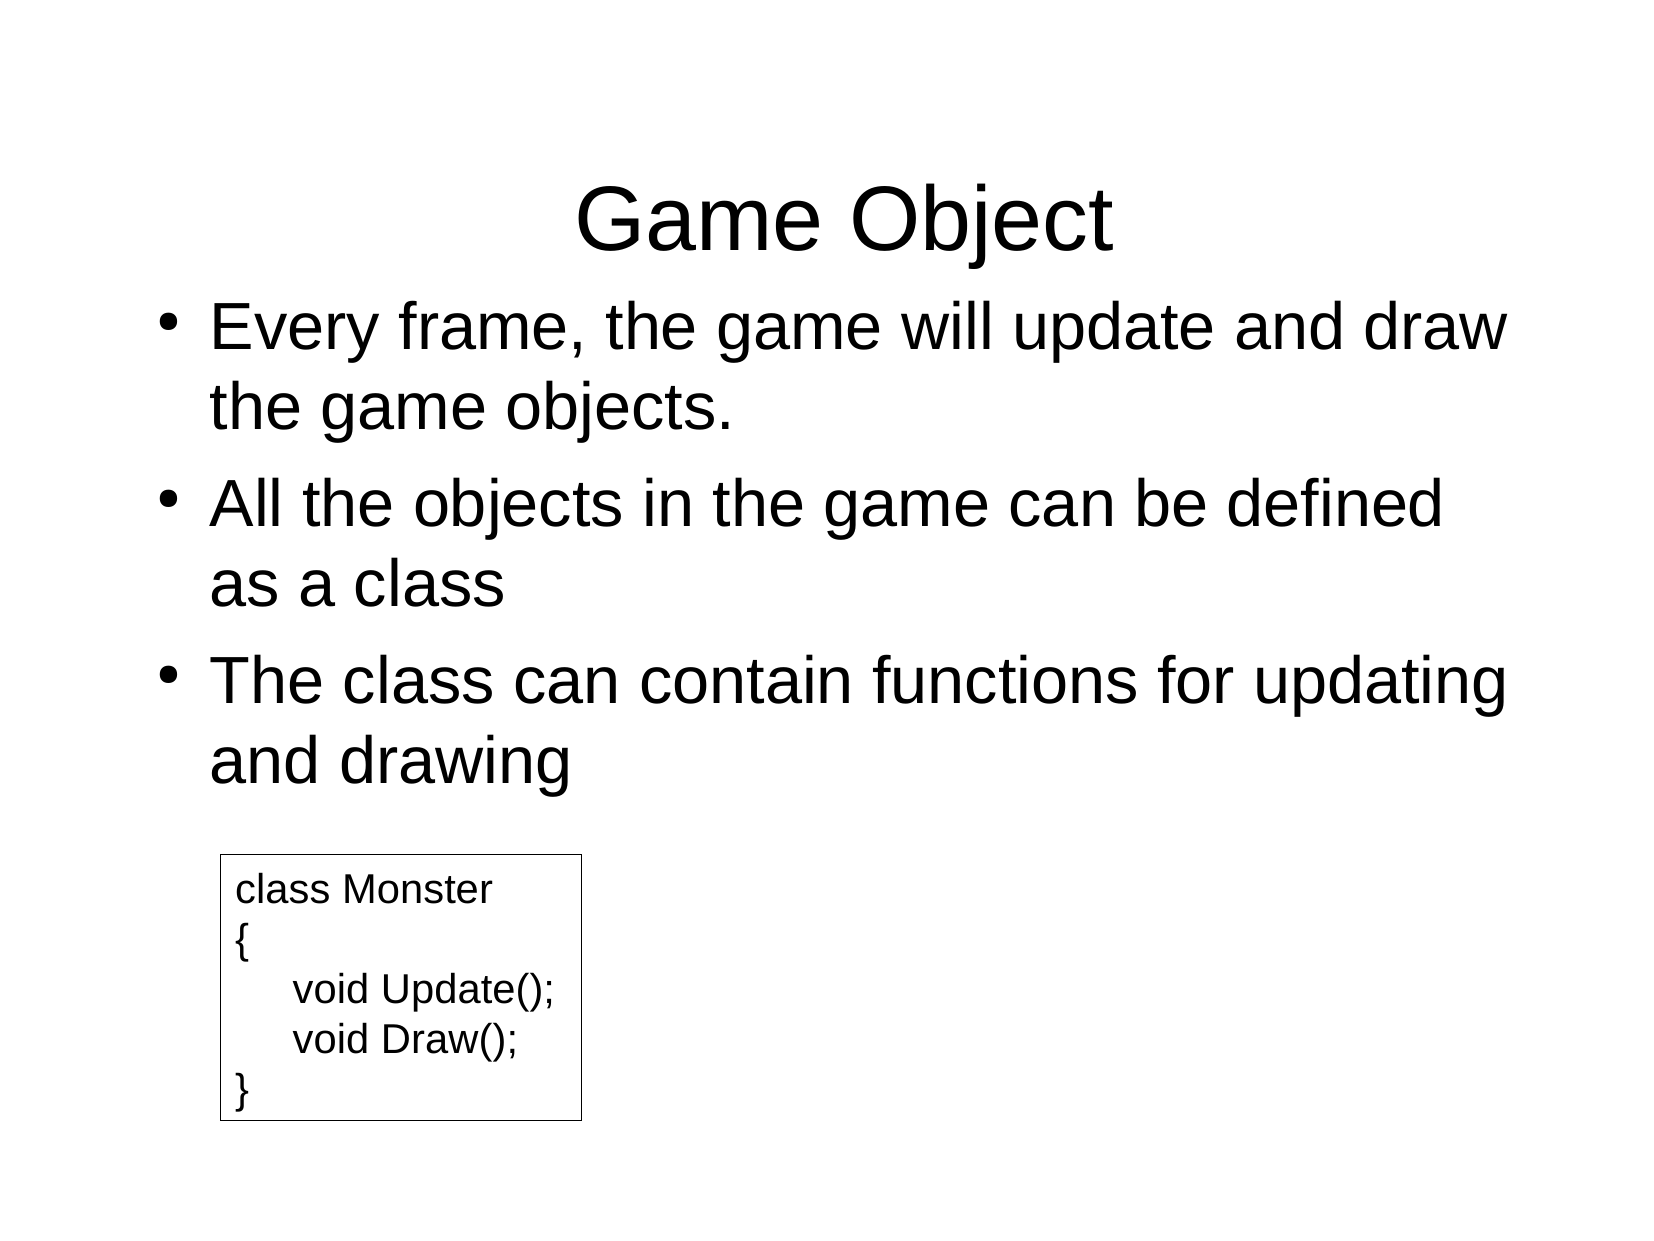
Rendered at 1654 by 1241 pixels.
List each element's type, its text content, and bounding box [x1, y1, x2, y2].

text_box class Monster { void Update(); void Draw(); } [220, 854, 582, 1120]
title Game Object [124, 110, 1530, 275]
list Every frame, the game will update and draw the game objects. All the objects in the game can be defined as a class The class can contain functions for updating and drawing [124, 275, 1530, 1020]
